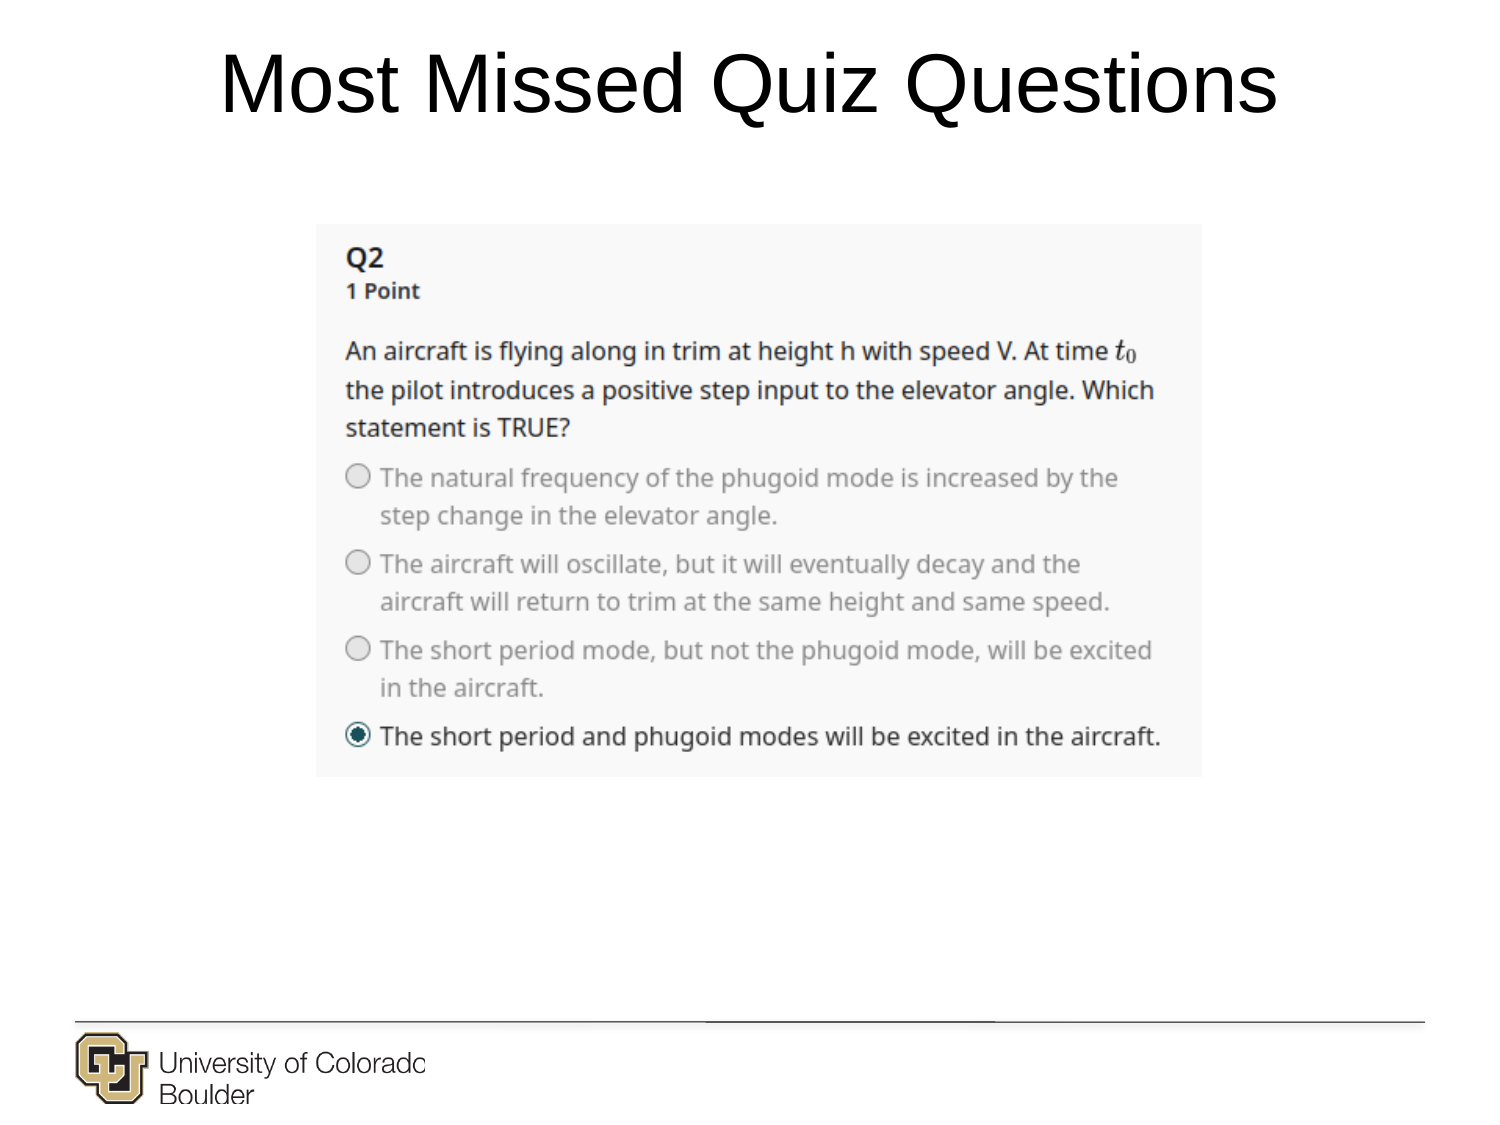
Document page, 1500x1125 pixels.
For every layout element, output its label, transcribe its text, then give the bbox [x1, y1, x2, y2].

title Most Missed Quiz Questions [75, 18, 1425, 140]
picture [316, 224, 1202, 777]
